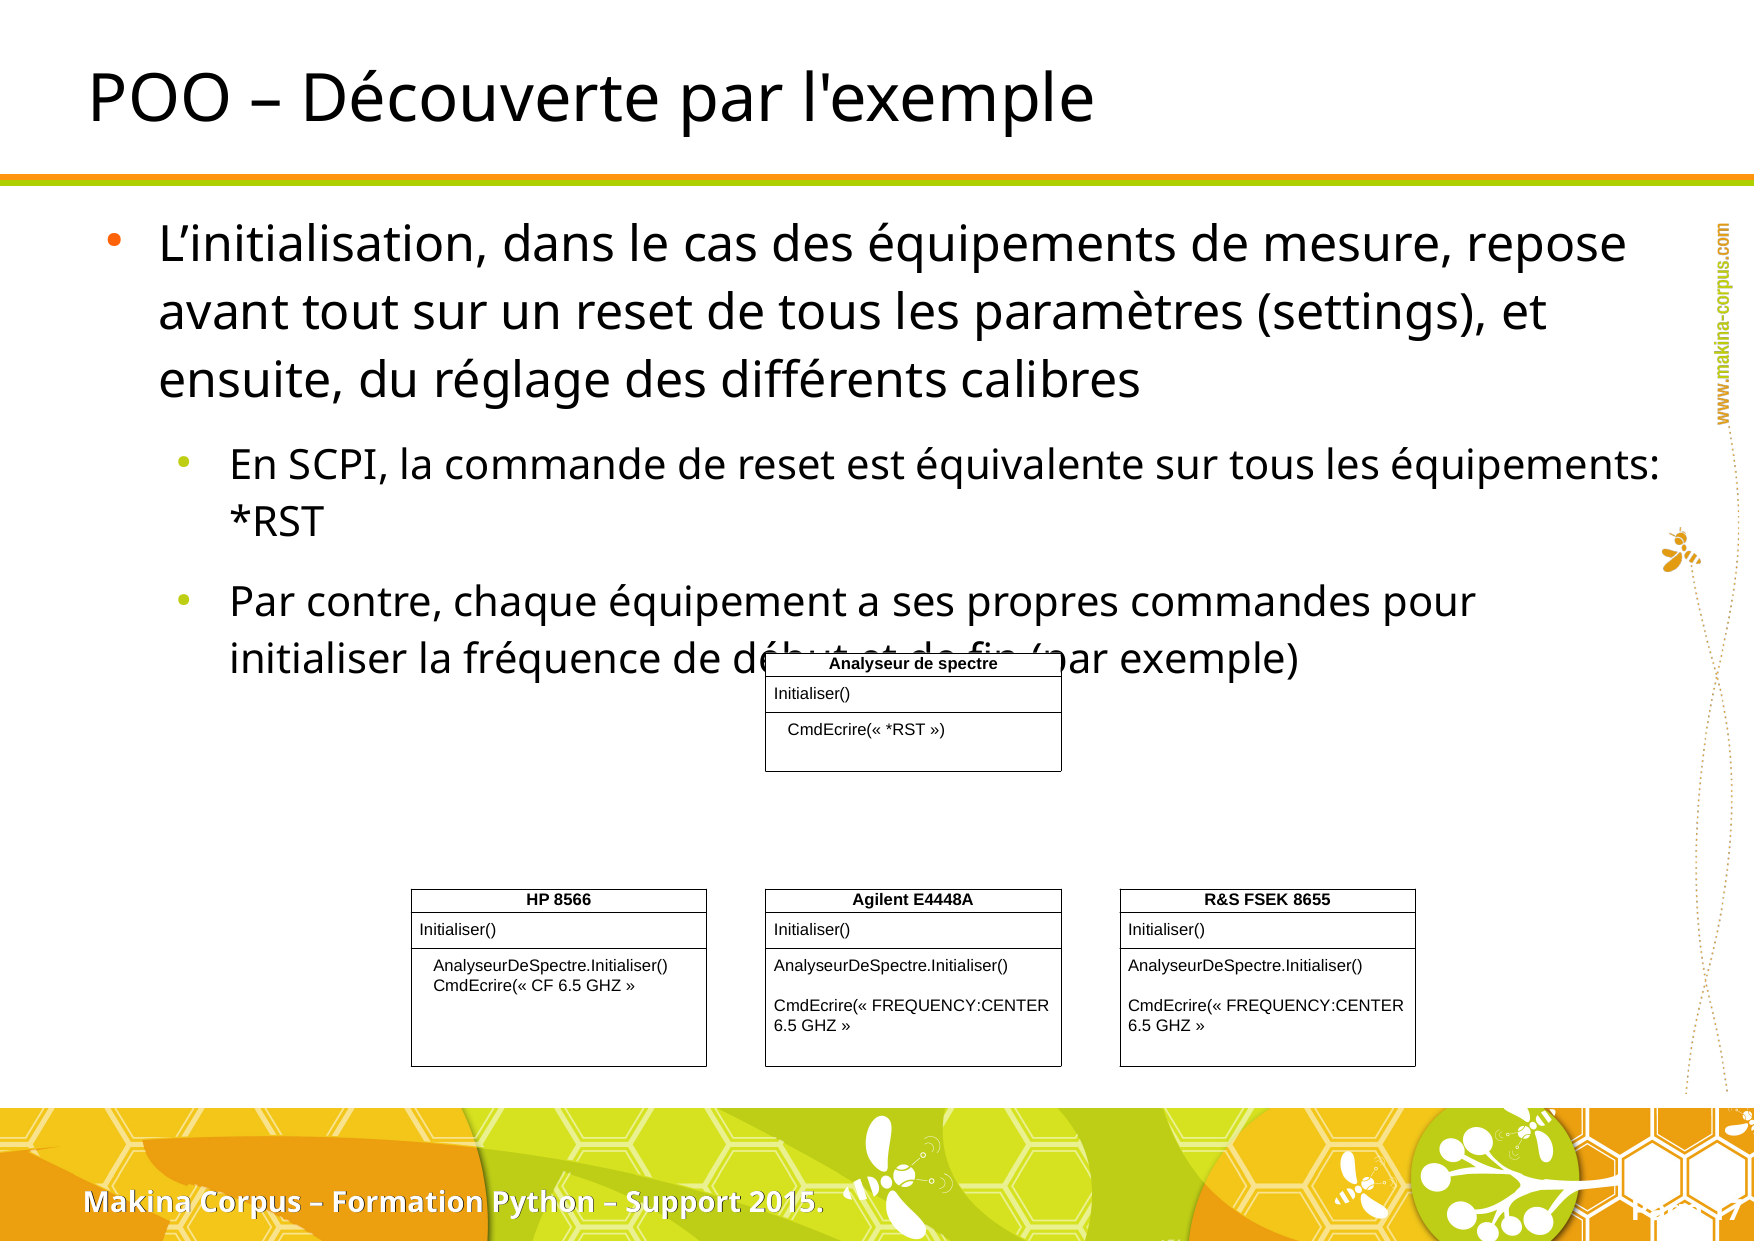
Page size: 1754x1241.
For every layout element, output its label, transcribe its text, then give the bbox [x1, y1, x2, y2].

title POO – Découverte par l'exemple [87, 31, 1667, 160]
list L’initialisation, dans le cas des équipements de mesure, repose avant tout sur un reset de tous les paramètres (settings), et ensuite, du réglage des différents calibres En SCPI, la commande de reset est équivalente sur tous les équipements: *RST Par contre, chaque équipement a ses propres commandes pour initialiser la fréquence de début et de fin (par exemple) [87, 207, 1667, 638]
picture [0, 1108, 1754, 1241]
picture [408, 649, 1418, 1069]
picture [1639, 203, 1754, 1093]
